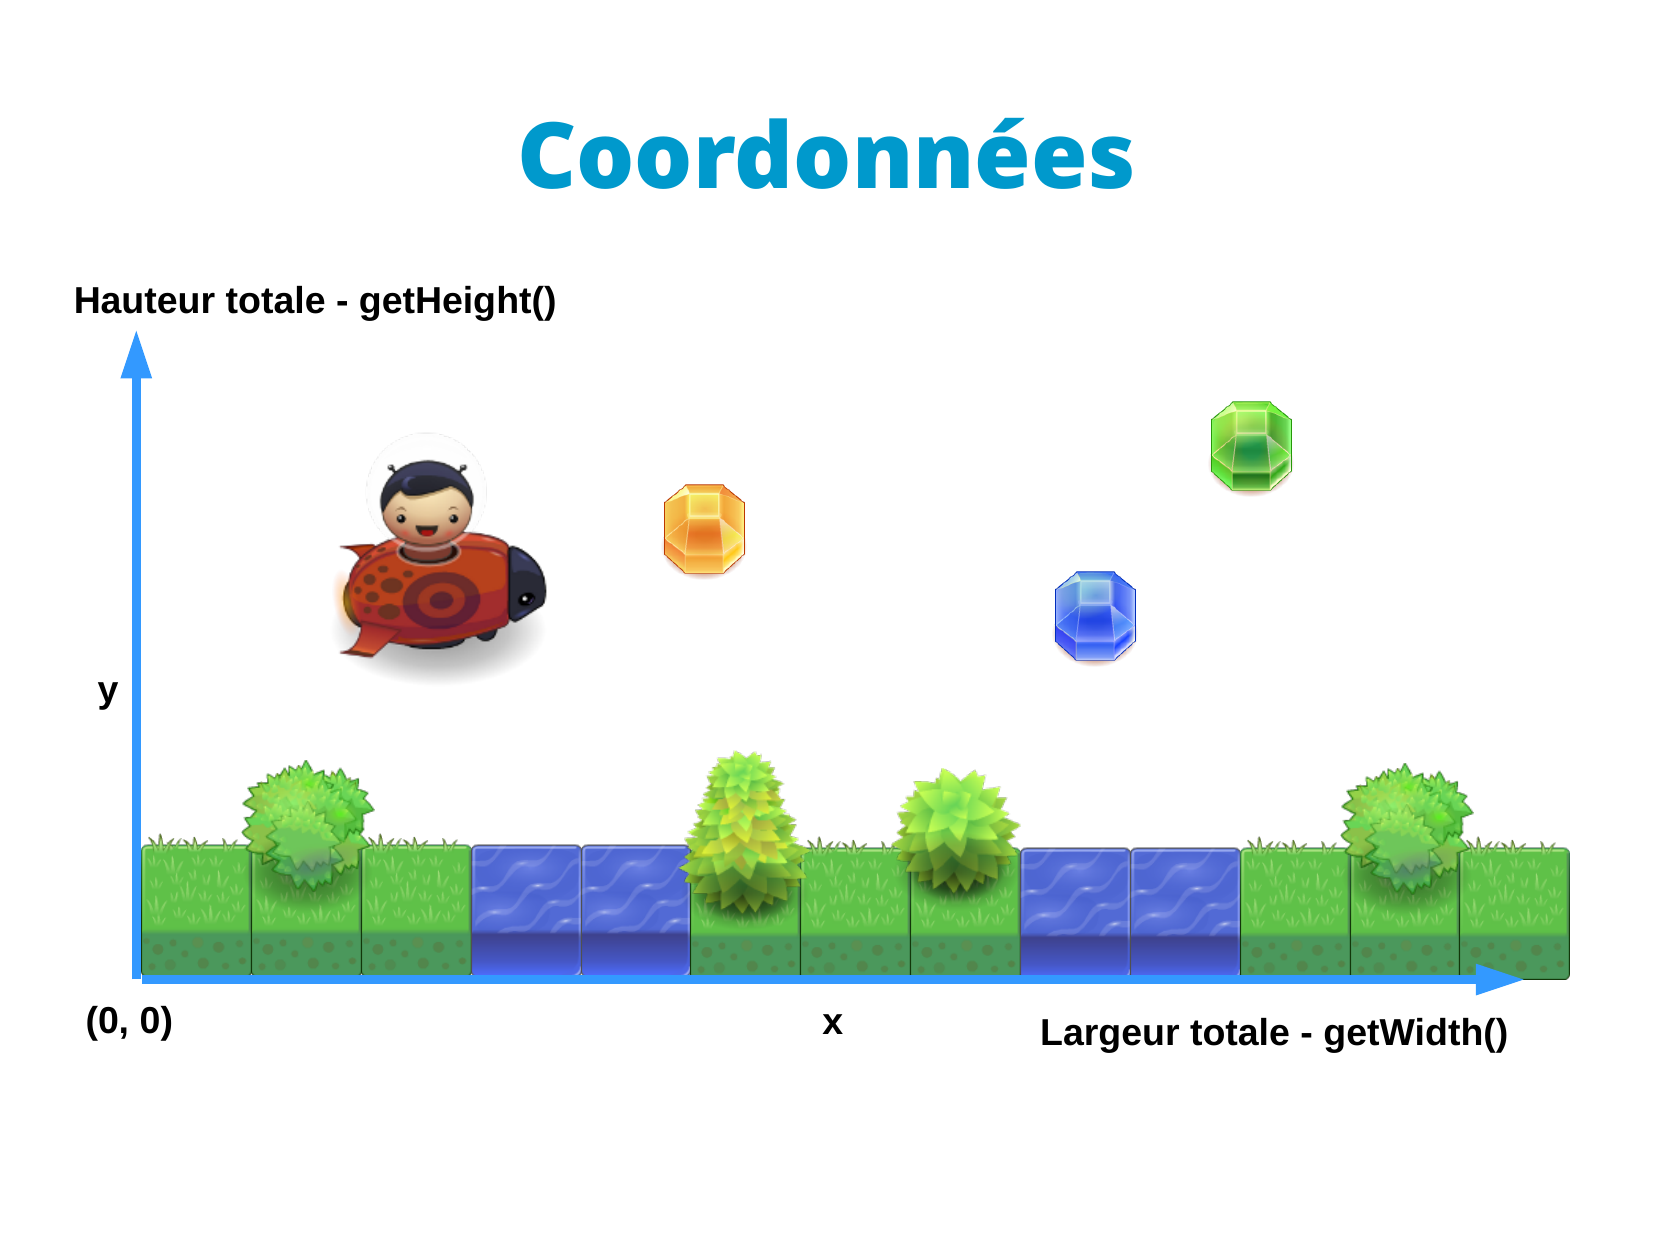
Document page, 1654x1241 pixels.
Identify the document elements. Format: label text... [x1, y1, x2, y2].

text_box Largeur totale - getWidth() [885, 1003, 1524, 1103]
text_box y [82, 661, 130, 745]
picture [1052, 571, 1138, 667]
picture [661, 484, 747, 580]
picture [141, 750, 1570, 980]
text_box Hauteur totale - getHeight() [59, 271, 922, 331]
picture [1208, 401, 1294, 497]
text_box (0, 0) [70, 992, 189, 1052]
title Coordonnées [82, 49, 1571, 257]
picture [320, 413, 556, 687]
